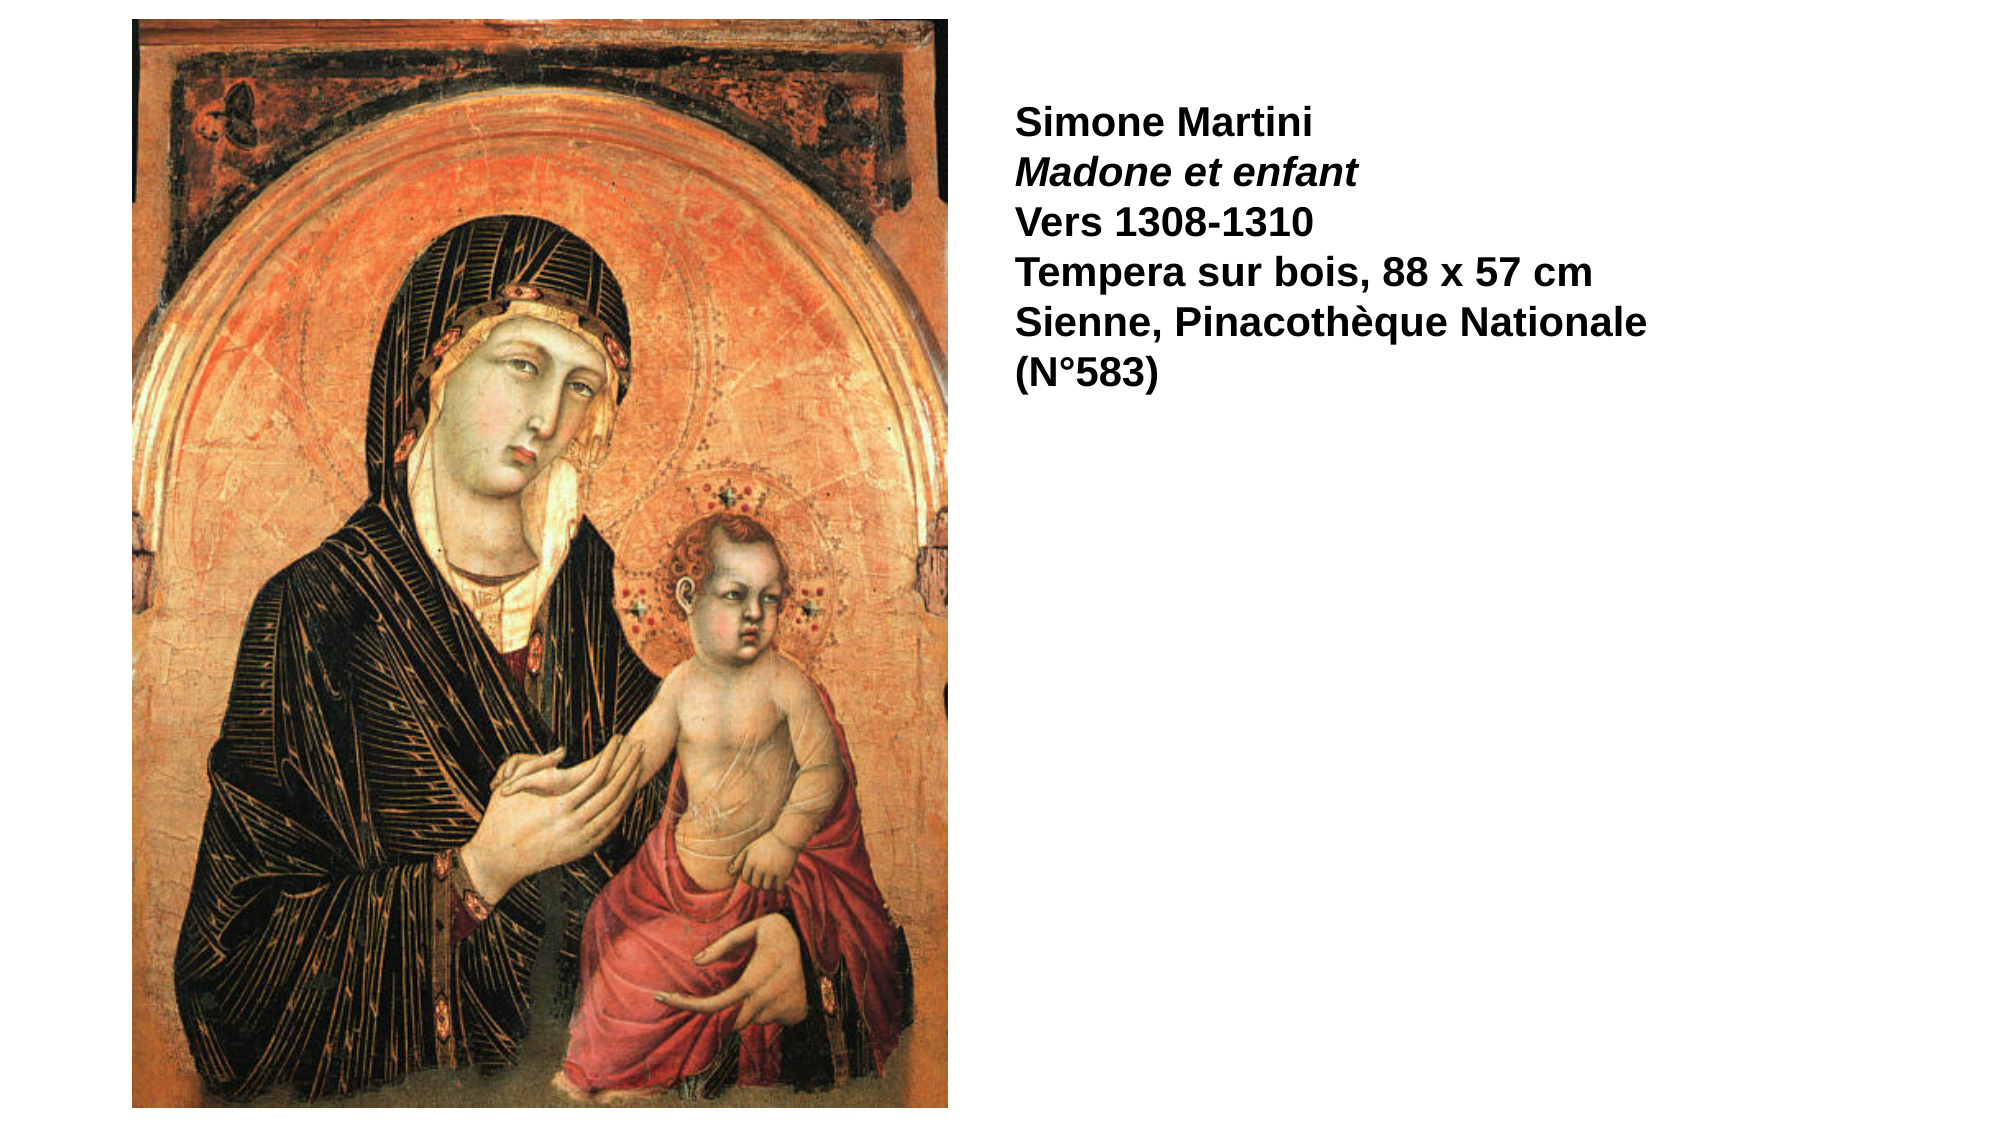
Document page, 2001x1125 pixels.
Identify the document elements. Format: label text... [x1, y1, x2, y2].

text_box Simone Martini Madone et enfant Vers 1308-1310 Tempera sur bois, 88 x 57 cm Sienne, Pinacothèque Nationale (N°583) [999, 87, 2000, 403]
picture [132, 19, 948, 1108]
